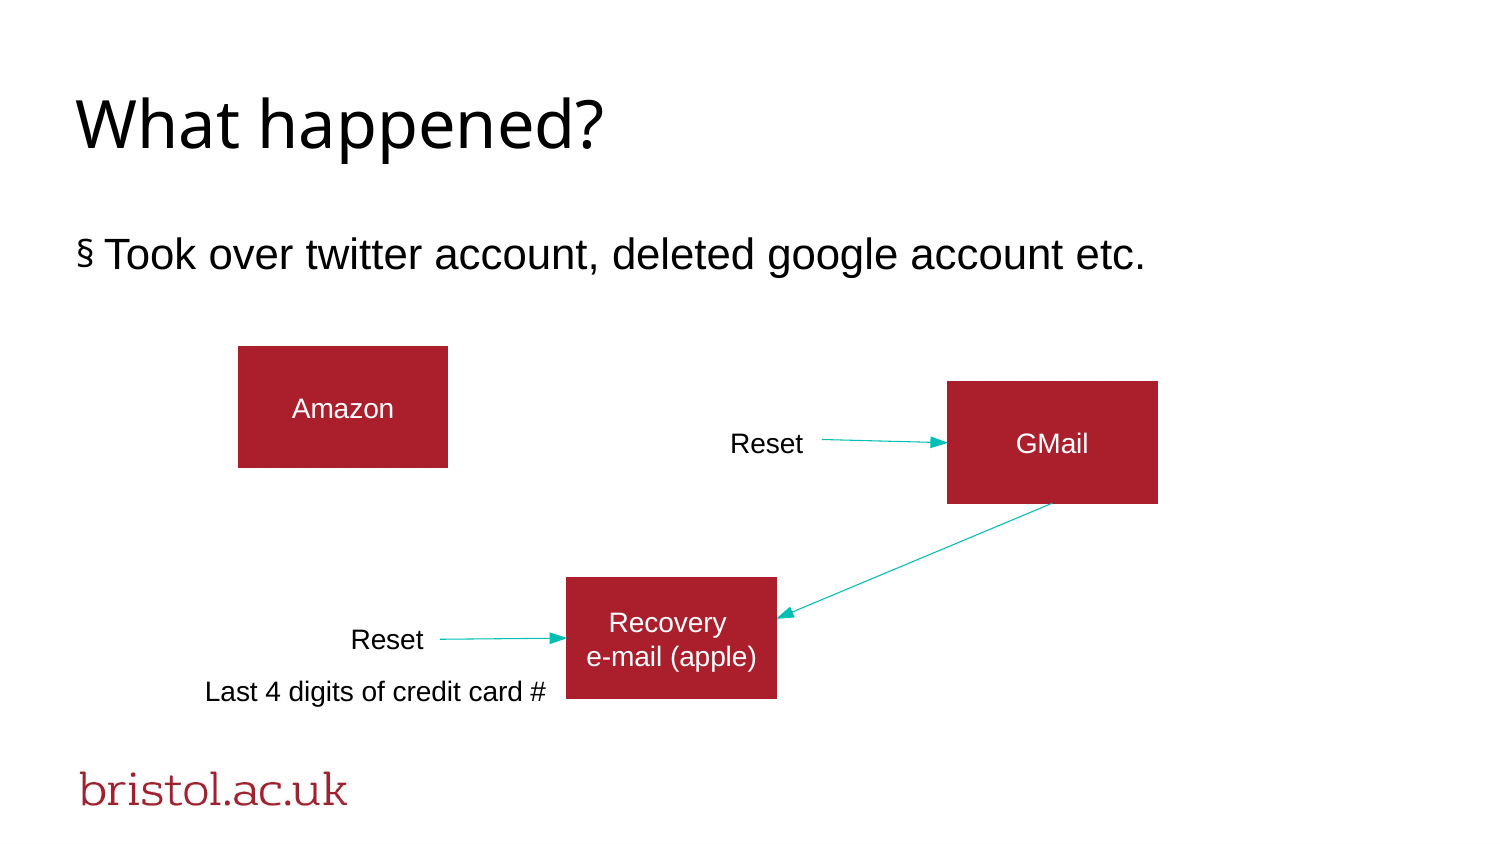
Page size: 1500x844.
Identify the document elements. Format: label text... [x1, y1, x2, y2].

text_box Recovery e-mail (apple) [567, 578, 776, 698]
text_box Reset [335, 613, 441, 663]
text_box Last 4 digits of credit card # [189, 665, 568, 715]
title What happened? [60, 44, 1440, 209]
text_box Amazon [239, 347, 447, 467]
text_box GMail [948, 382, 1157, 503]
text_box Reset [715, 418, 820, 468]
list Took over twitter account, deleted google account etc. [60, 224, 1440, 699]
